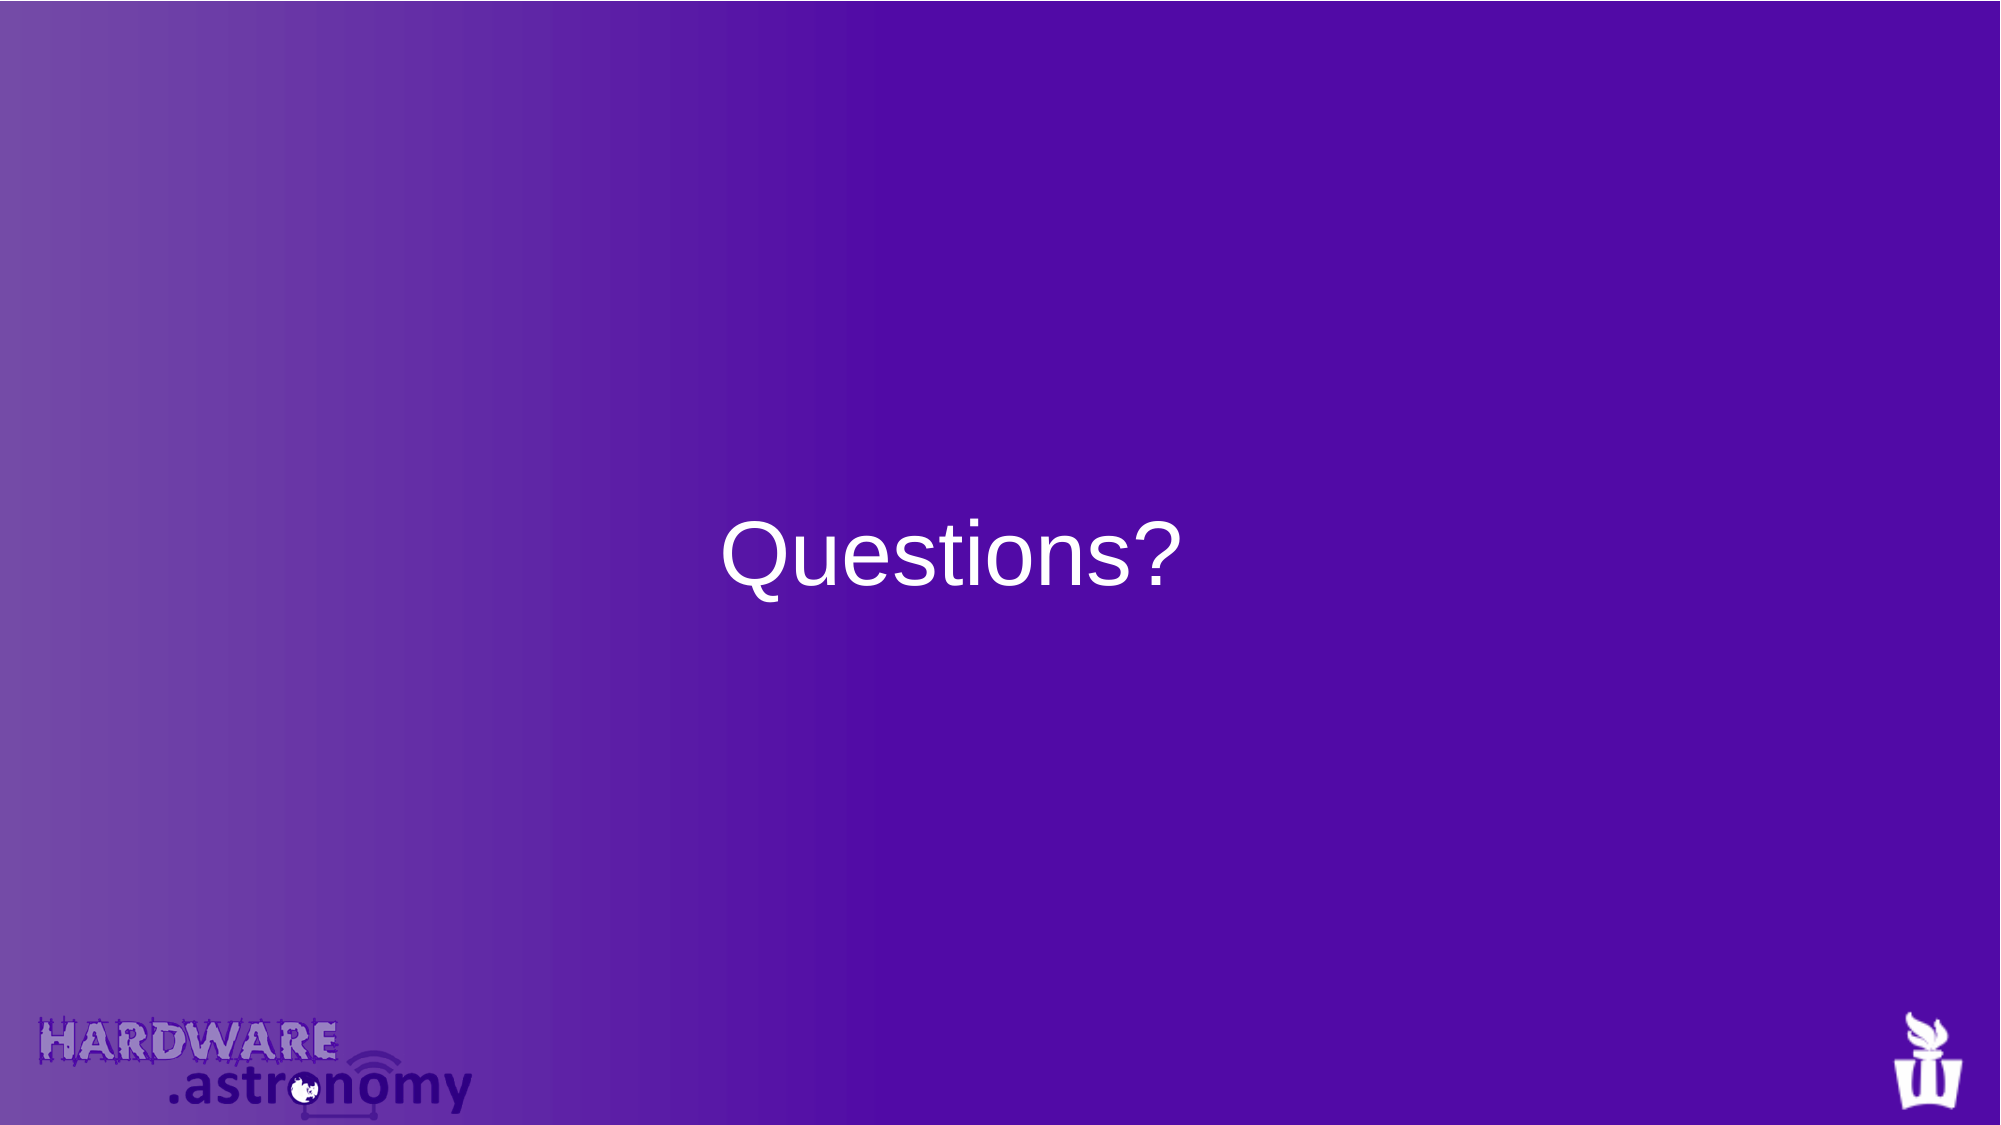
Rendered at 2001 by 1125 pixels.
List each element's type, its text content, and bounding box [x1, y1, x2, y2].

picture [0, 1, 2000, 1125]
text_box Questions? [705, 495, 1936, 613]
